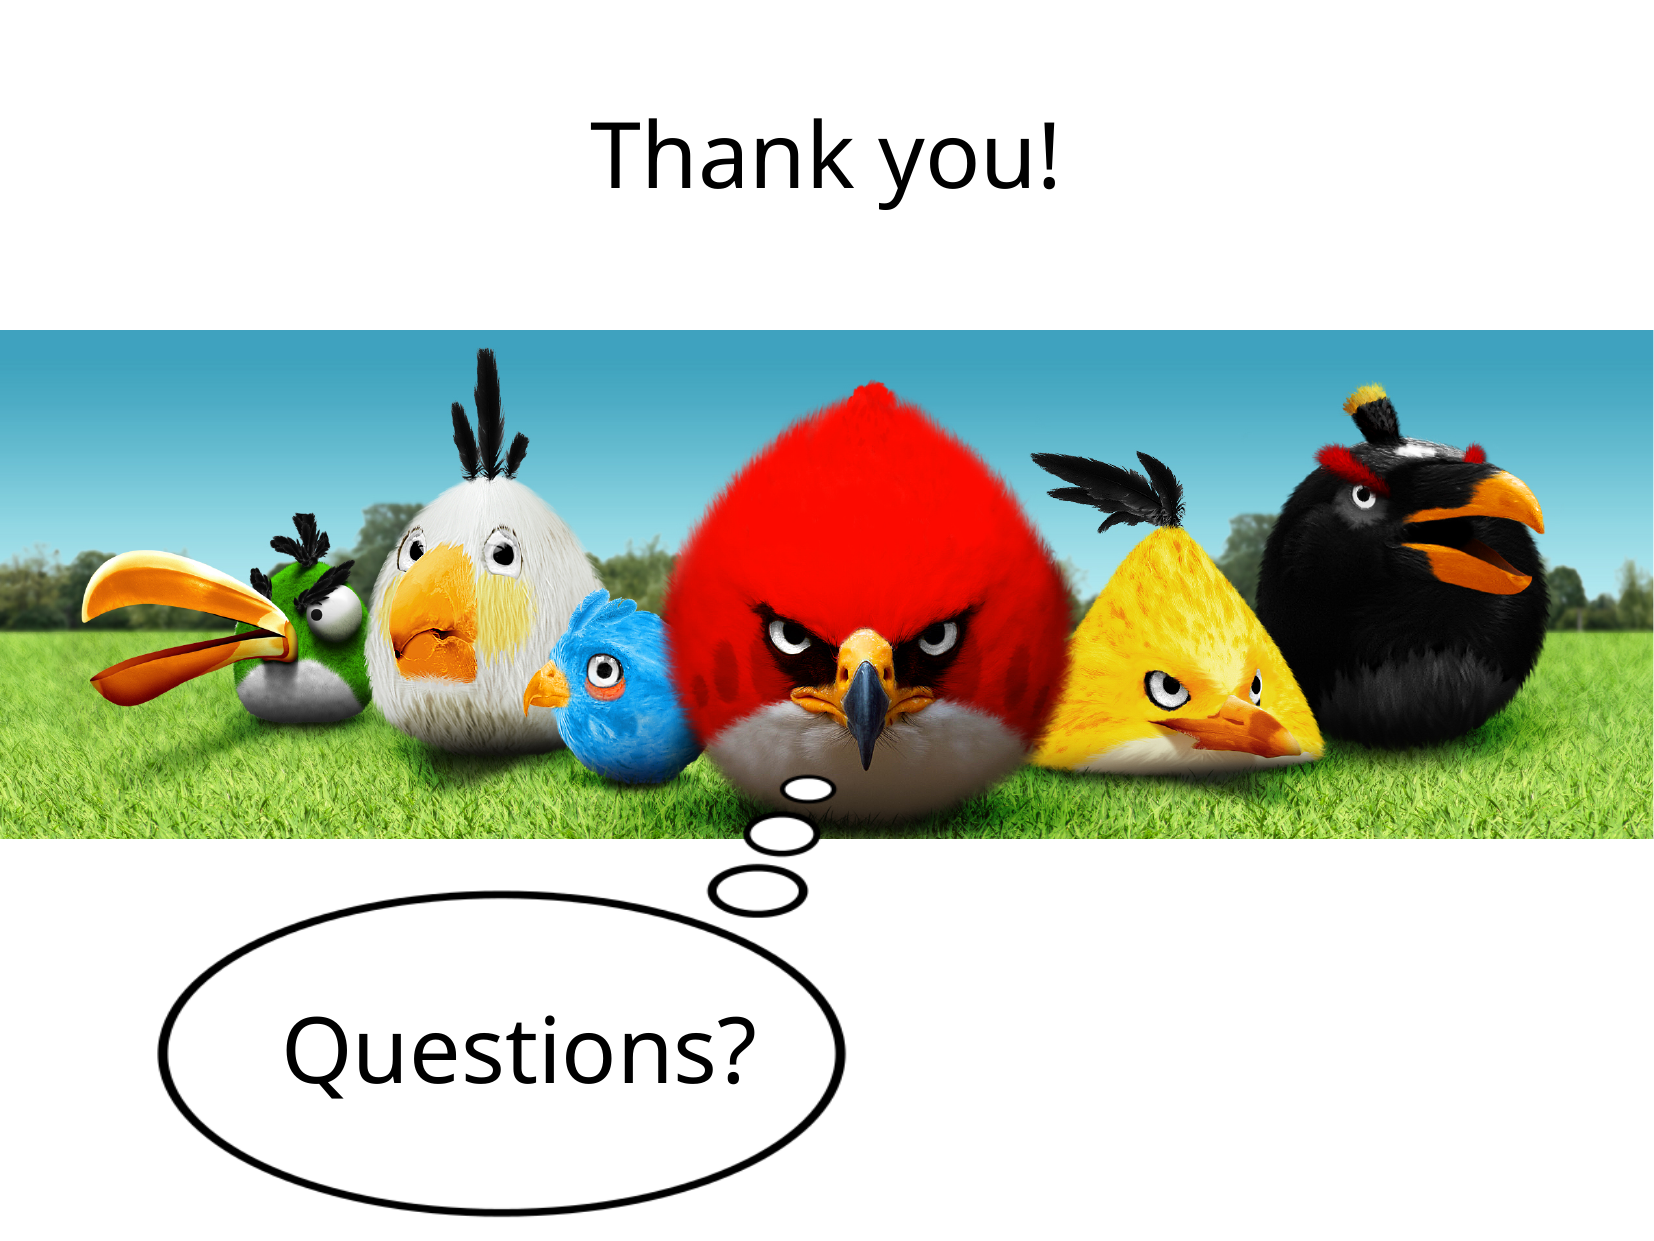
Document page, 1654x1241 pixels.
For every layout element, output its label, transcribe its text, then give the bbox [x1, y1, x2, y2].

picture [0, 330, 1654, 1241]
title Questions? [212, 944, 827, 1152]
title Thank you! [82, 49, 1571, 257]
